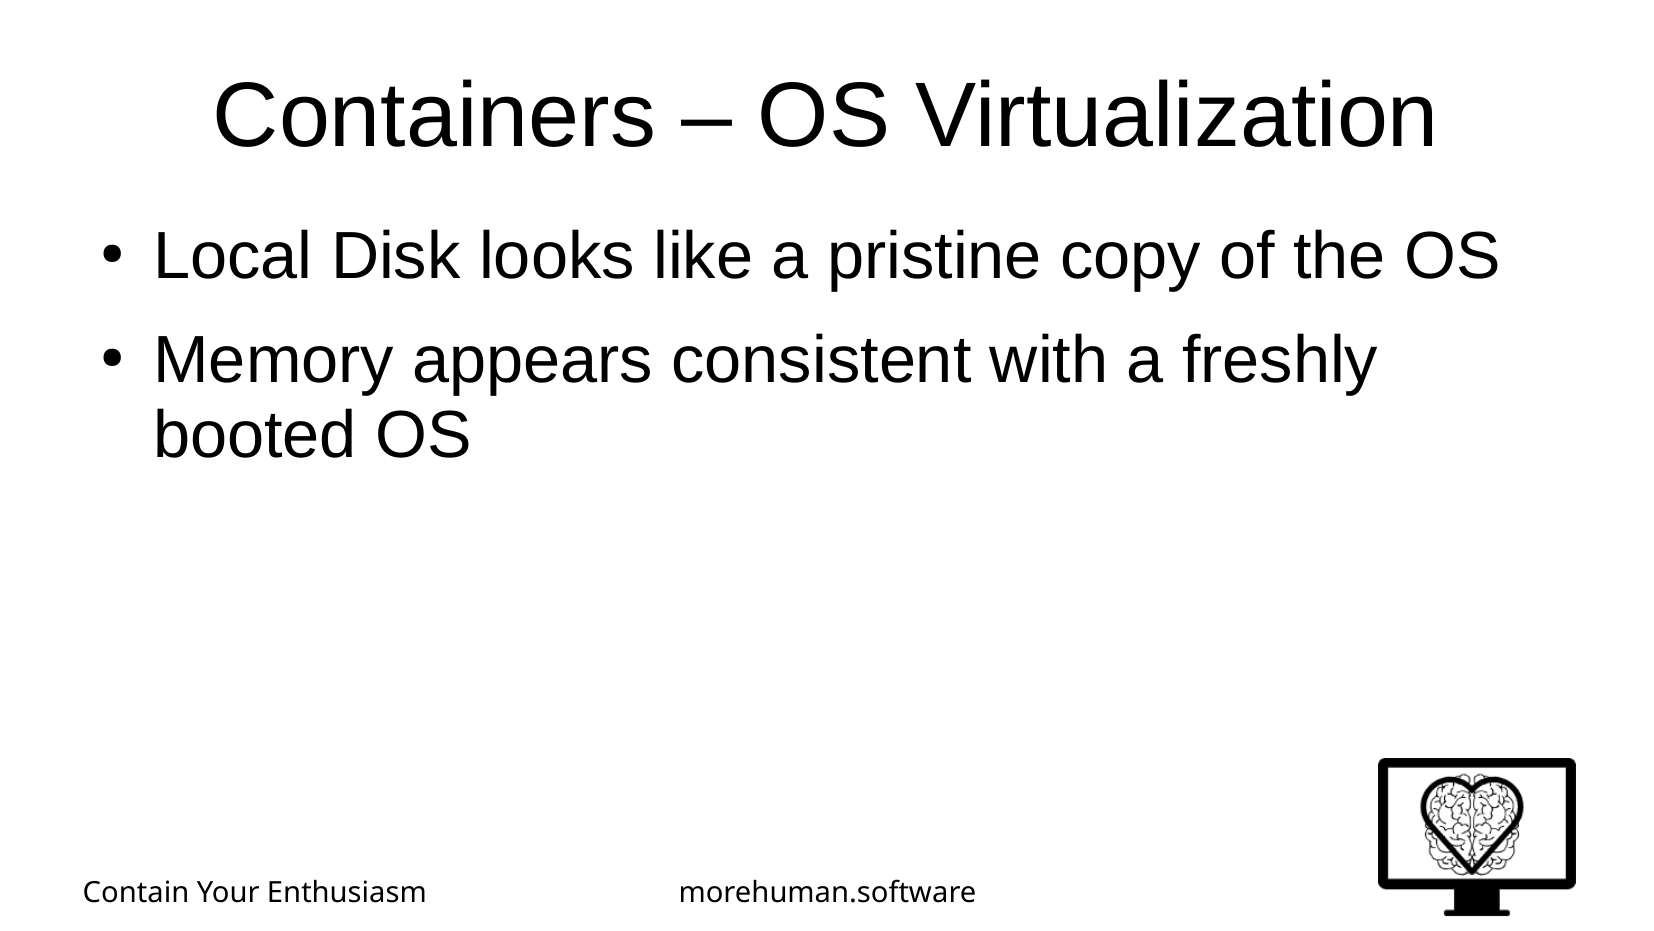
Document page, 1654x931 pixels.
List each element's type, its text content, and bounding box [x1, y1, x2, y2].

title Containers – OS Virtualization [82, 37, 1571, 193]
picture [1378, 758, 1576, 925]
list Local Disk looks like a pristine copy of the OS Memory appears consistent with a freshly booted OS [82, 217, 1571, 758]
